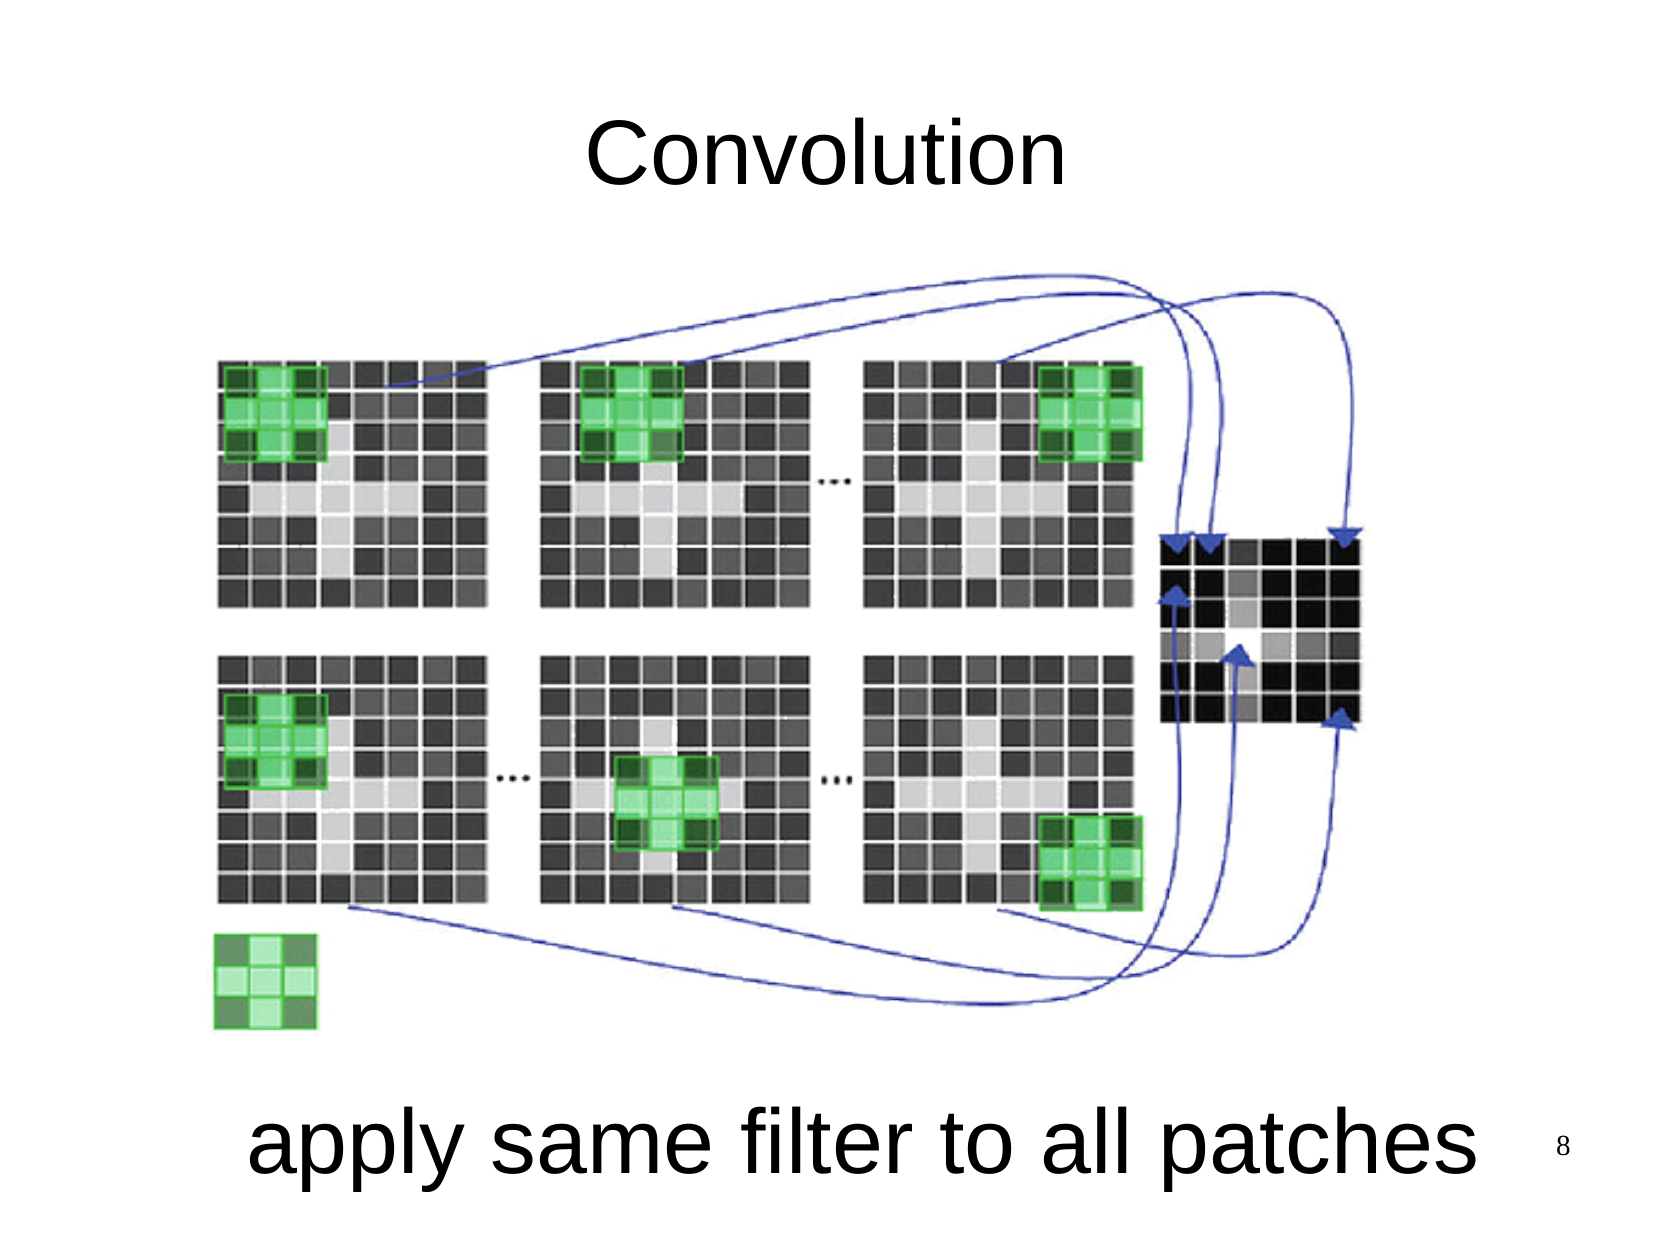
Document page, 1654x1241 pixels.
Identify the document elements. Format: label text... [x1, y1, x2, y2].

picture [178, 246, 1397, 1054]
text_box apply same filter to all patches [90, 1090, 1586, 1194]
title Convolution [82, 49, 1571, 257]
